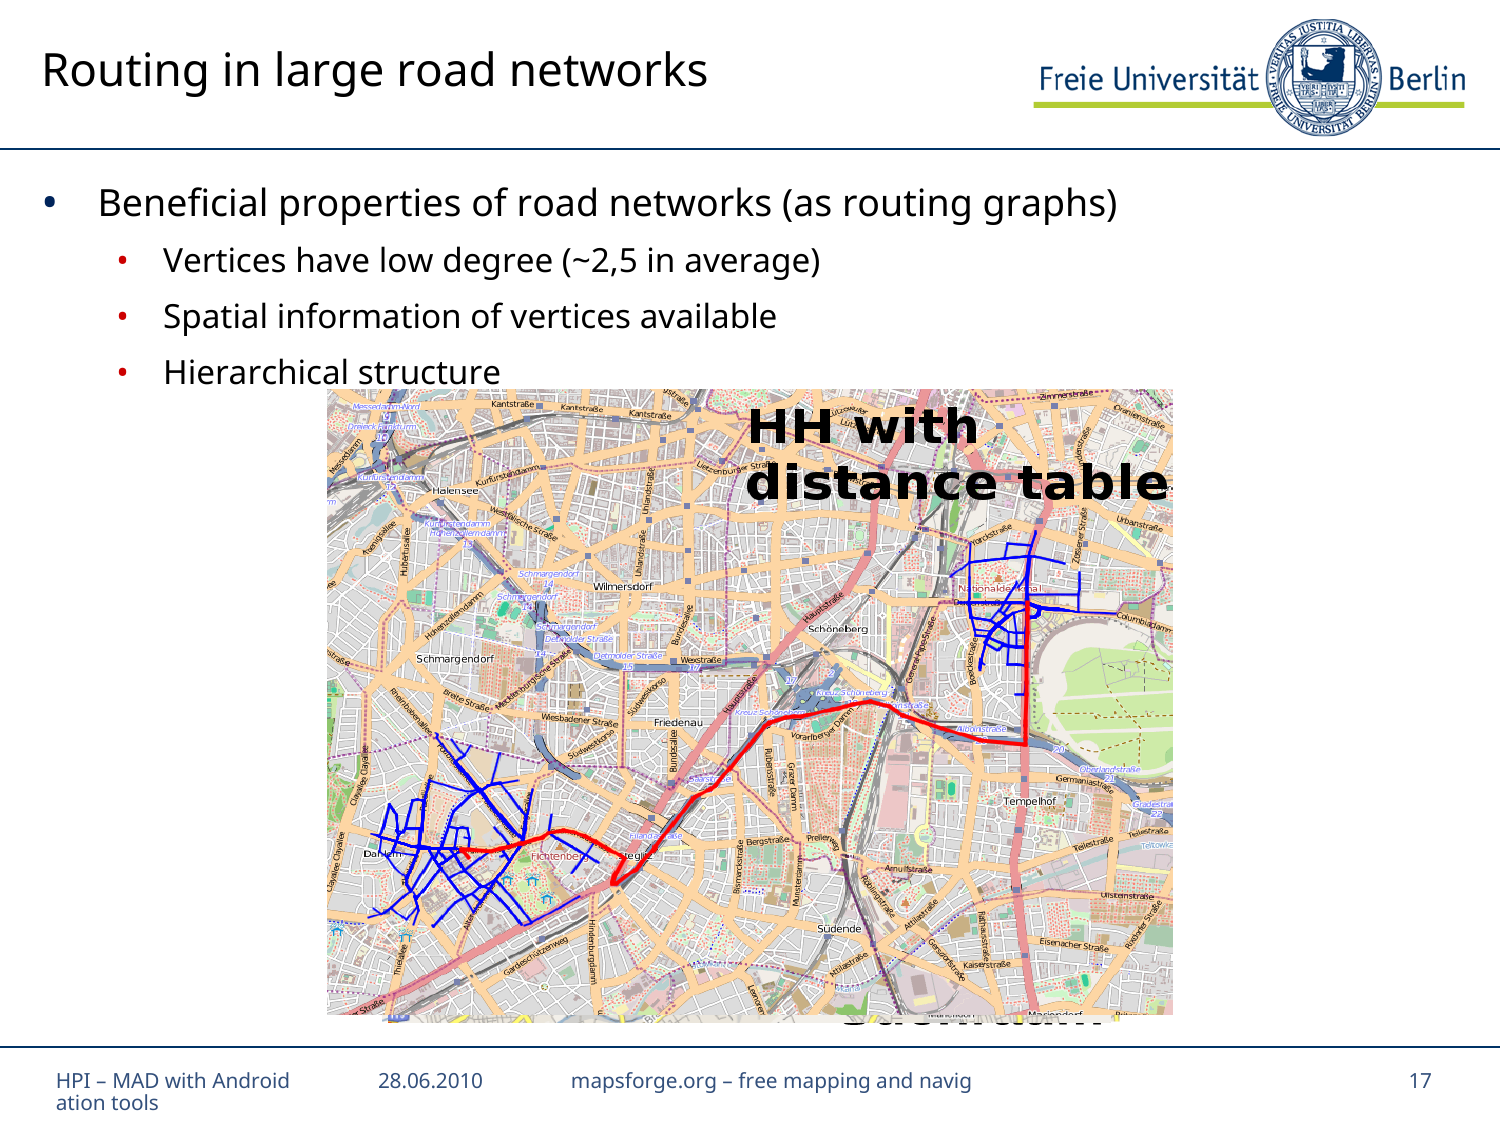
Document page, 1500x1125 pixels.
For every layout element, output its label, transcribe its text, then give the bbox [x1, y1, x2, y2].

title Routing in large road networks [41, 0, 1016, 138]
picture [1033, 19, 1470, 137]
picture [327, 389, 1173, 1038]
list Beneficial properties of road networks (as routing graphs) Vertices have low degree (~2,5 in average) Spatial information of vertices available Hierarchical structure [41, 175, 1448, 919]
